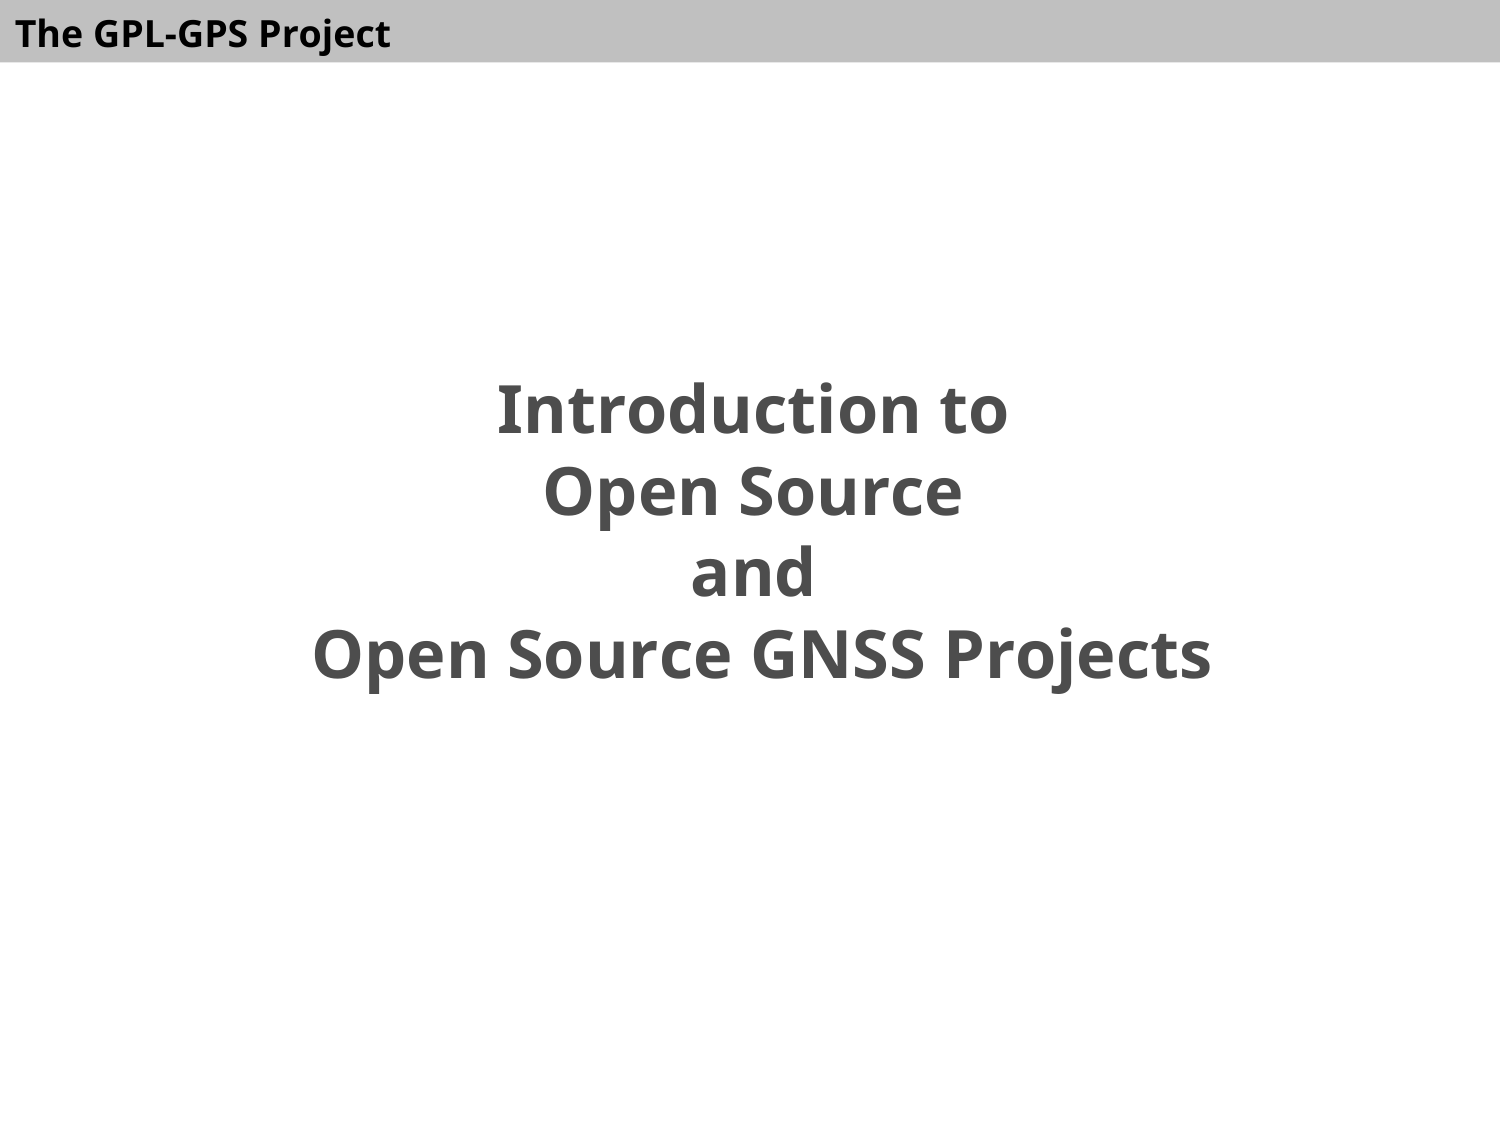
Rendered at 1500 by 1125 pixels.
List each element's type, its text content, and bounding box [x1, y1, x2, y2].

title Introduction to Open Source and Open Source GNSS Projects [50, 379, 1476, 683]
